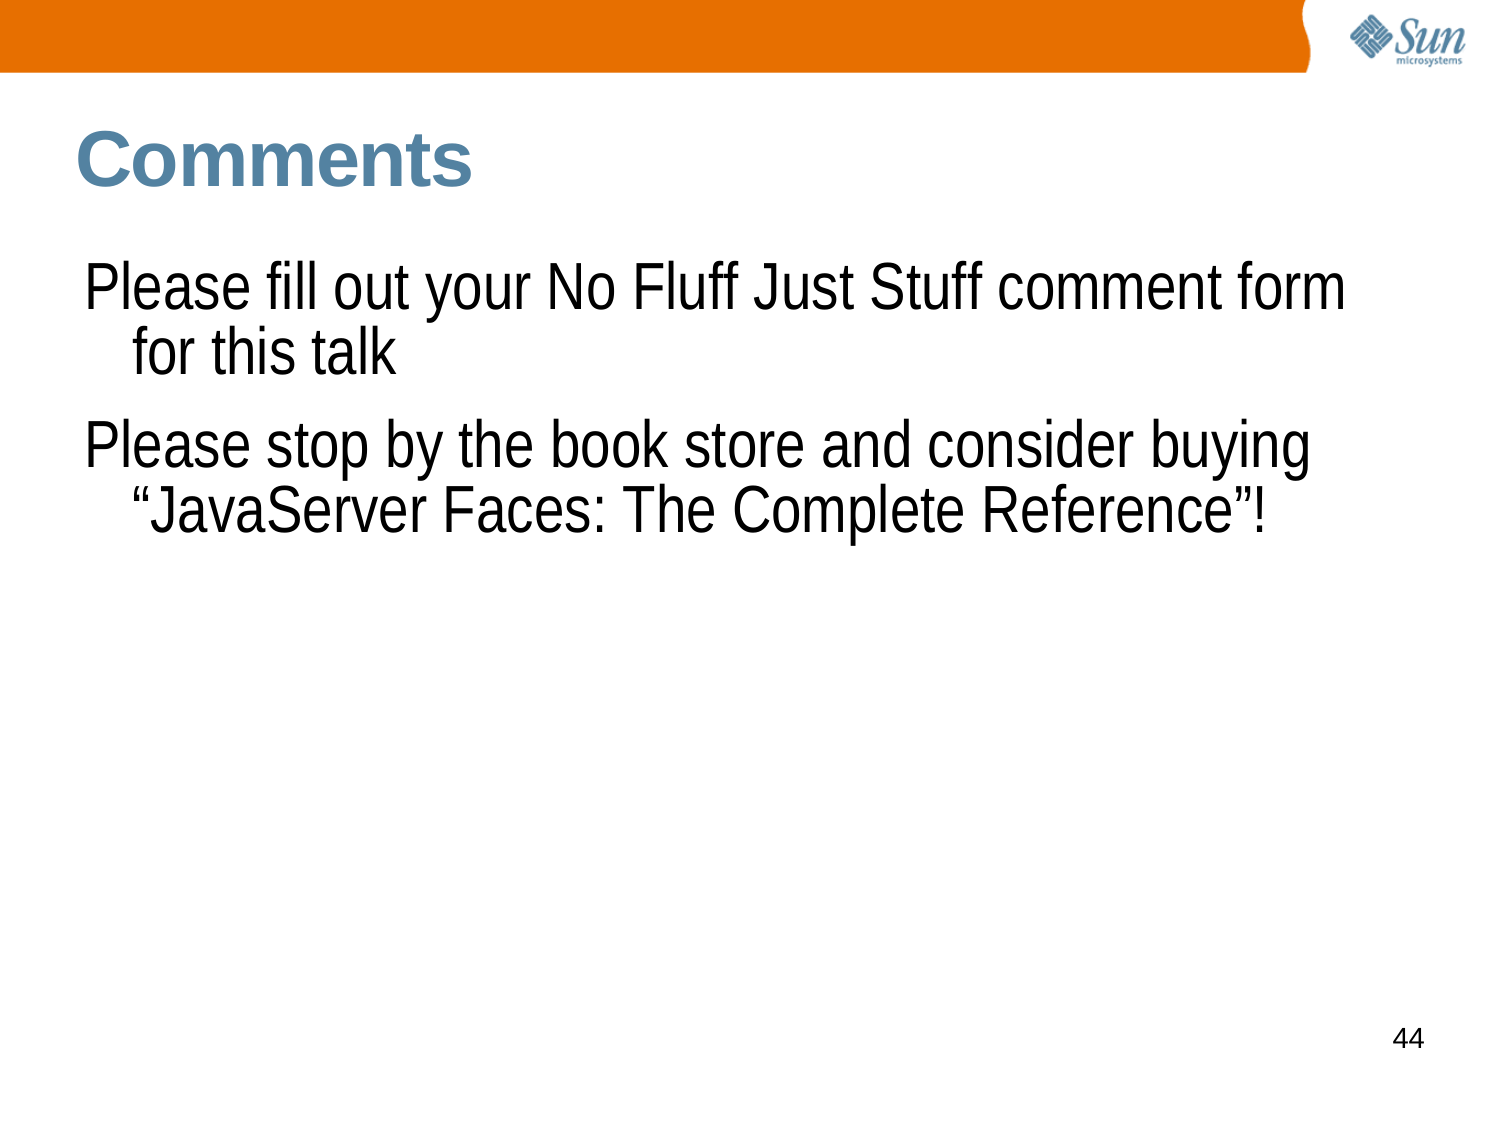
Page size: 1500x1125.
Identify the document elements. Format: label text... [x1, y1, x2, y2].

list Please fill out your No Fluff Just Stuff comment form for this talk Please stop by the book store and consider buying “JavaServer Faces: The Complete Reference”! [64, 257, 1402, 1017]
title Comments [75, 122, 1438, 228]
picture [0, 0, 1500, 75]
